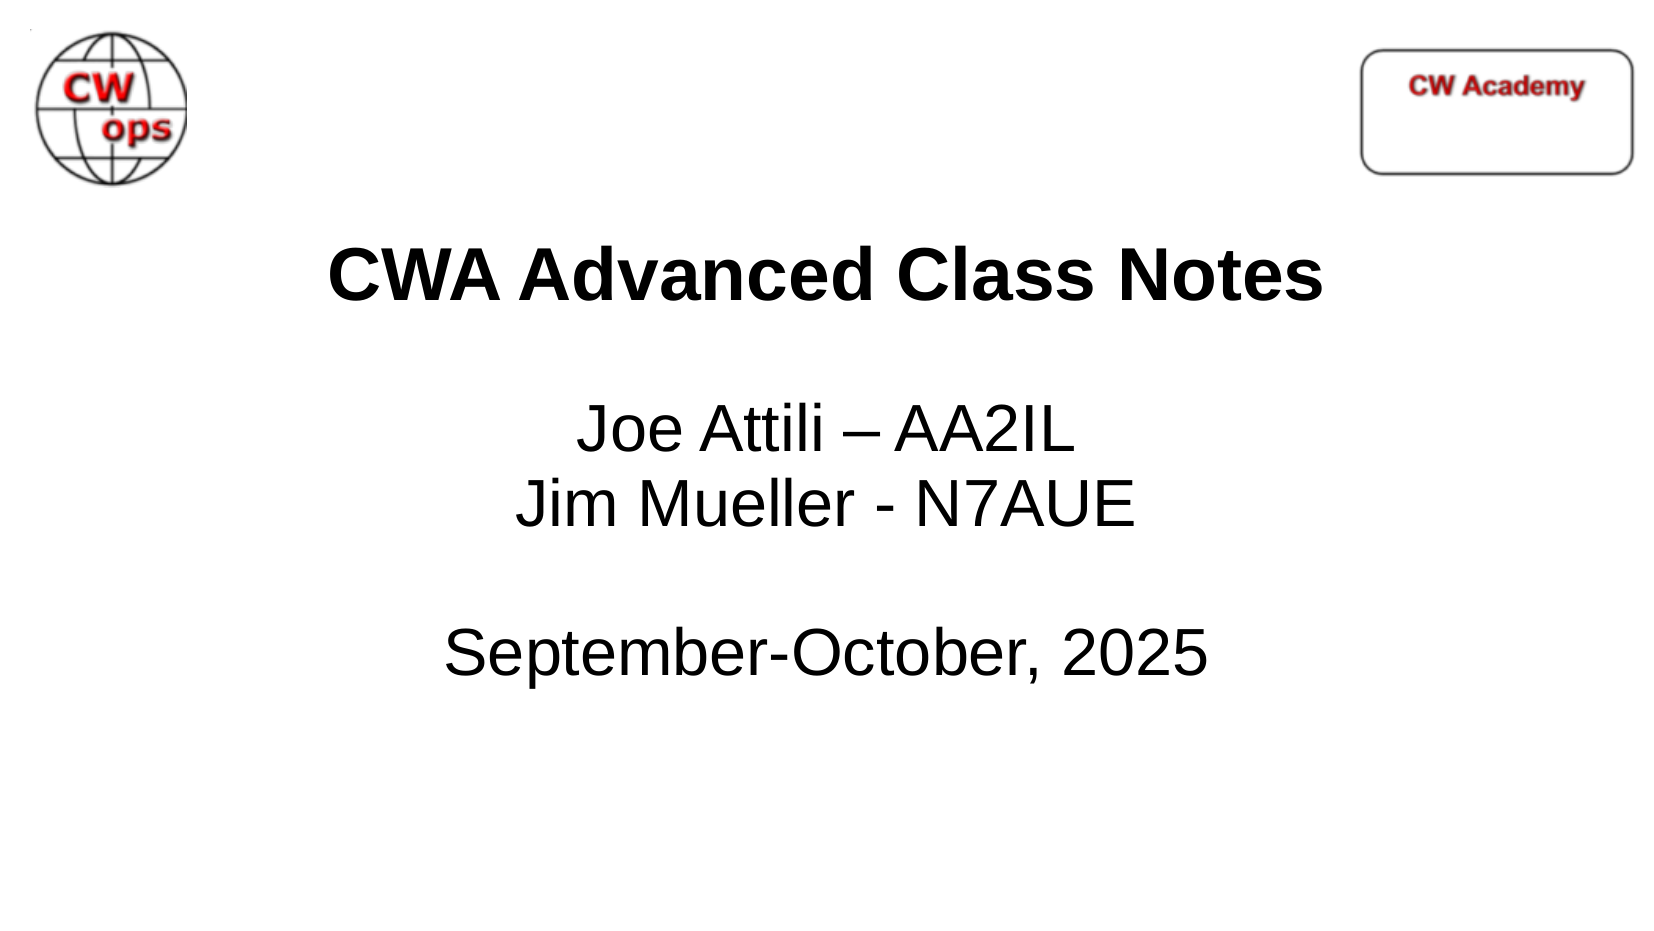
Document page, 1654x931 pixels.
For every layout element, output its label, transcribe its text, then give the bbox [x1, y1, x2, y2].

picture [1571, 37, 1640, 186]
picture [30, 29, 187, 194]
subtitle CWA Advanced Class Notes Joe Attili – AA2IL Jim Mueller - N7AUE September-October, 2025 [82, 37, 1571, 886]
